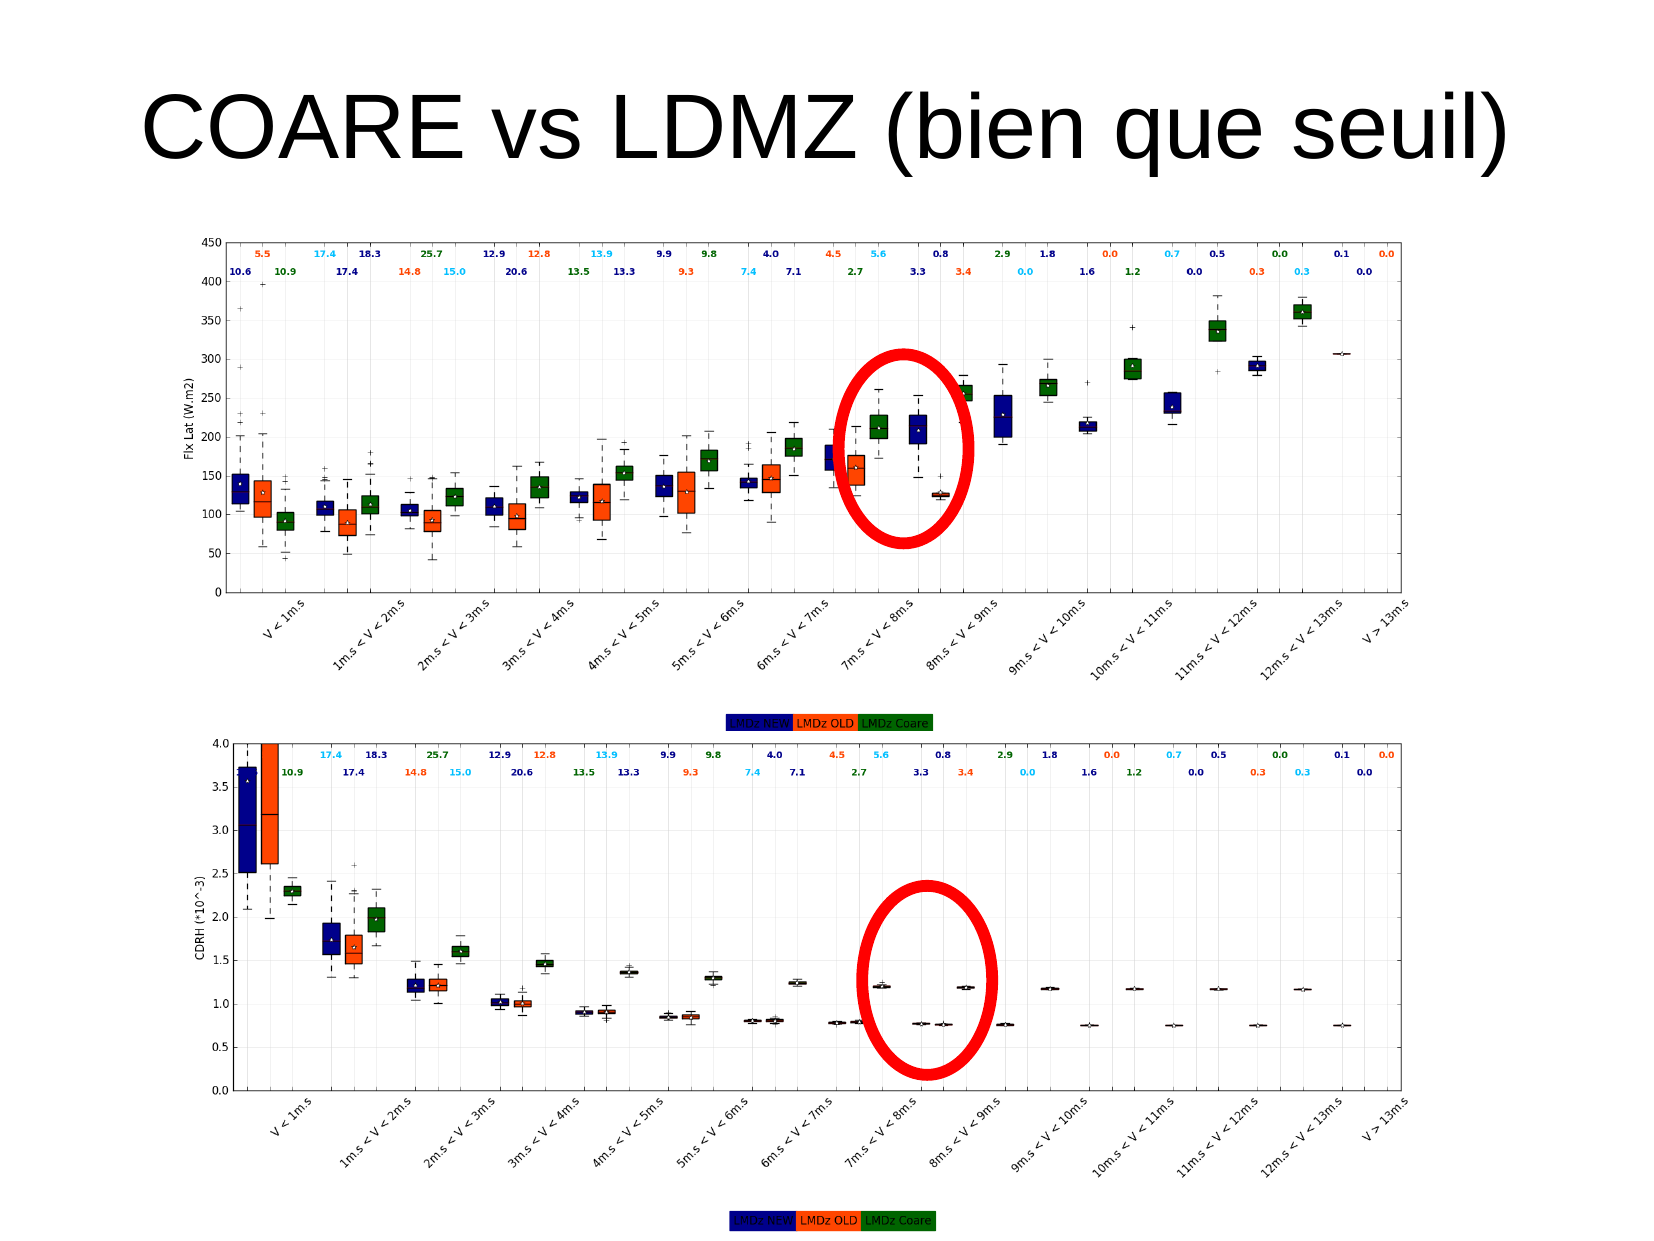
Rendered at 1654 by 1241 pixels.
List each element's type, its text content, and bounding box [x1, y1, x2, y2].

title COARE vs LDMZ (bien que seuil) [82, 23, 1571, 231]
picture [177, 230, 1418, 1233]
